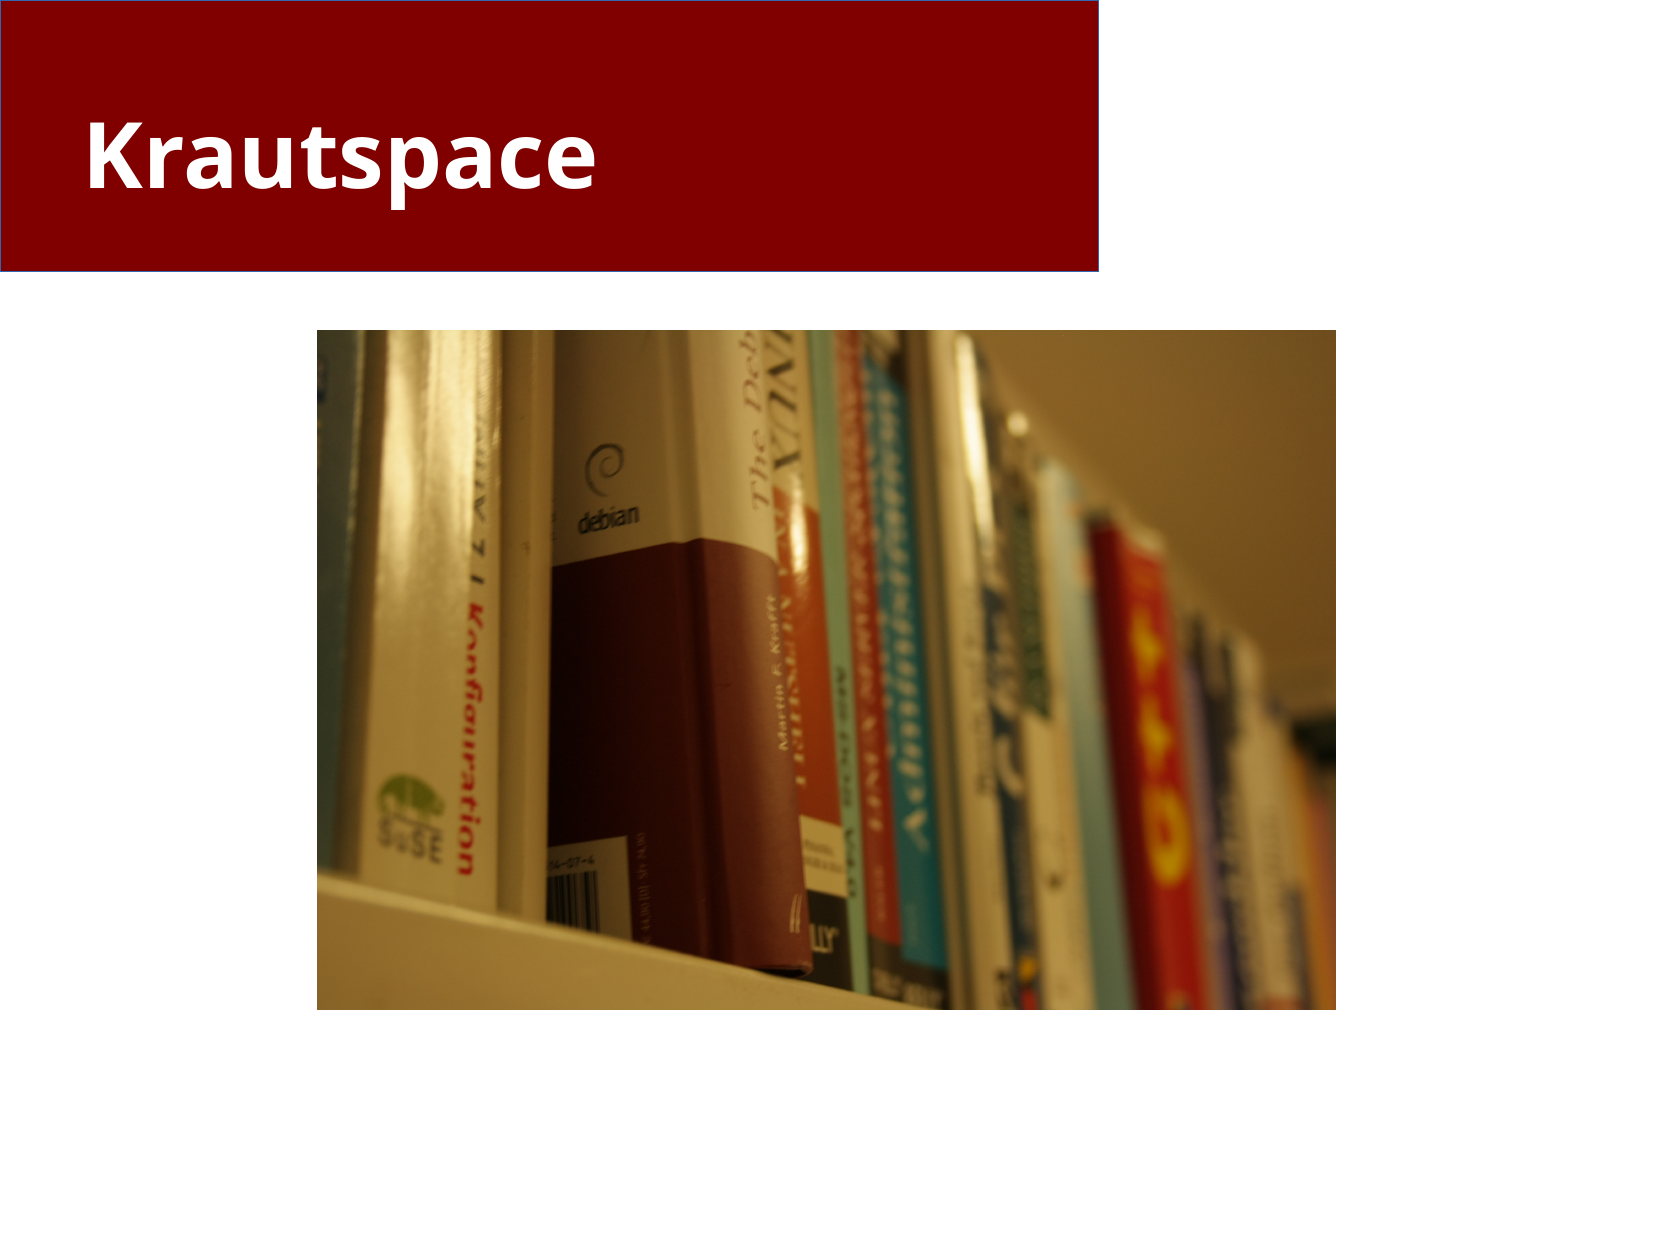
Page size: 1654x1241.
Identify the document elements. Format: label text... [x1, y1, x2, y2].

title Krautspace [82, 49, 1028, 257]
picture [317, 330, 1336, 1010]
